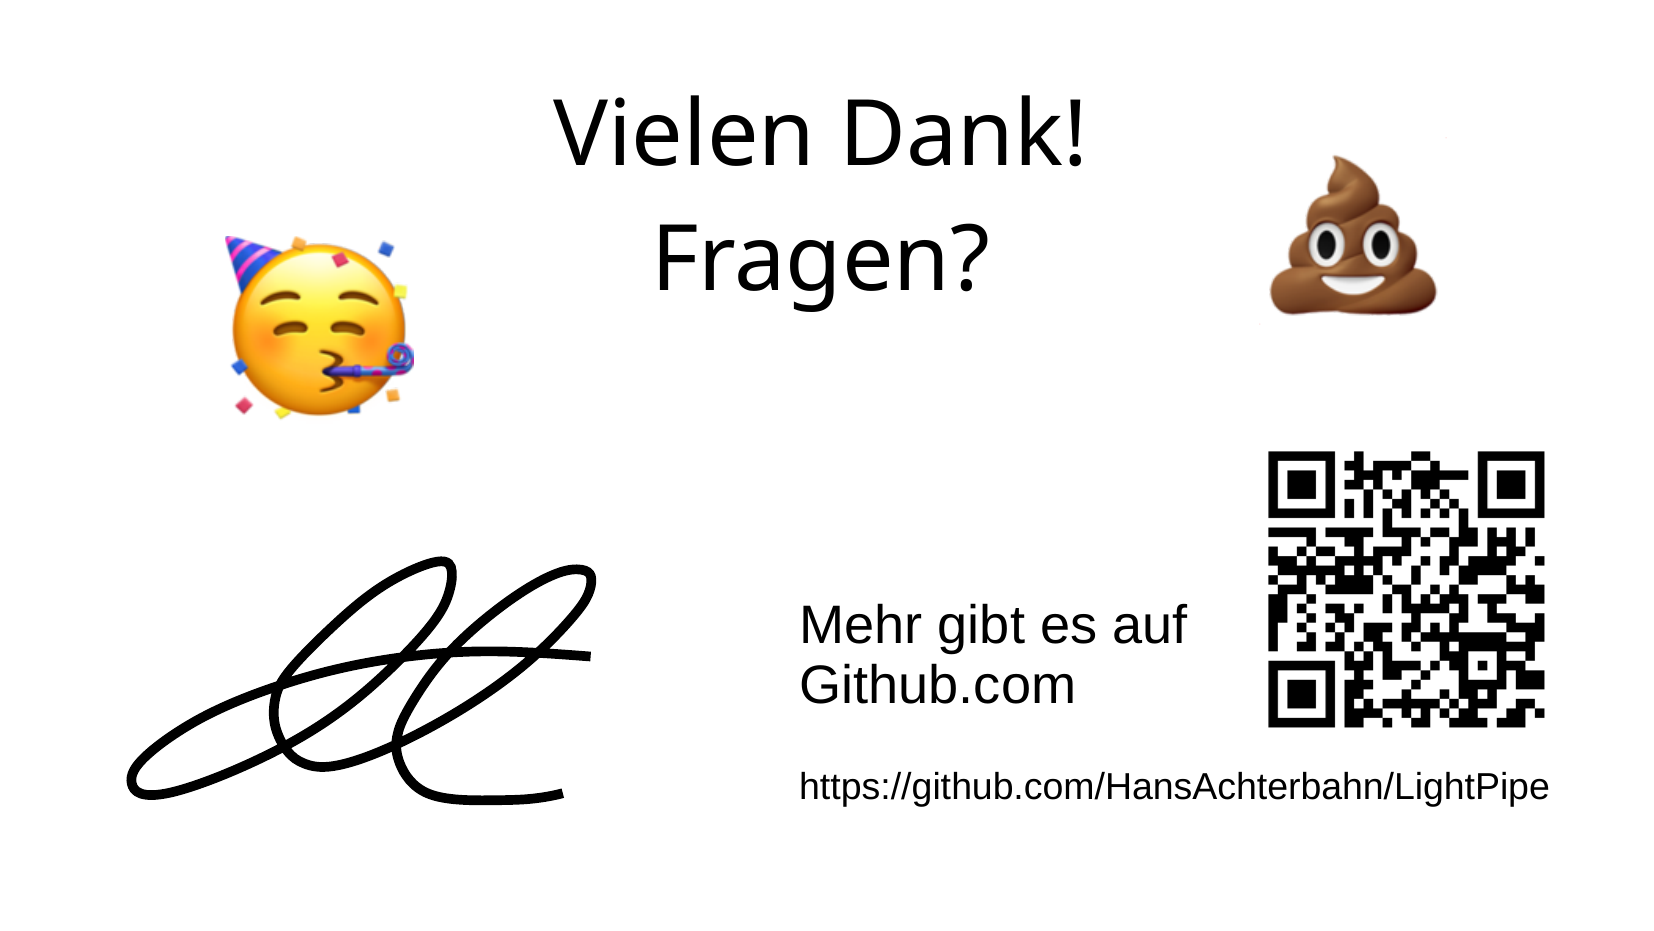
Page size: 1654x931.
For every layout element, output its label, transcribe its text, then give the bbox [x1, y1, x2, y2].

picture [118, 549, 606, 812]
picture [225, 236, 414, 424]
picture [1259, 137, 1447, 325]
title Vielen Dank! Fragen? [76, 89, 1565, 296]
picture [1228, 411, 1585, 768]
text_box https://github.com/HansAchterbahn/LightPipe [784, 758, 1565, 815]
text_box Mehr gibt es auf Github.com [784, 586, 1566, 723]
